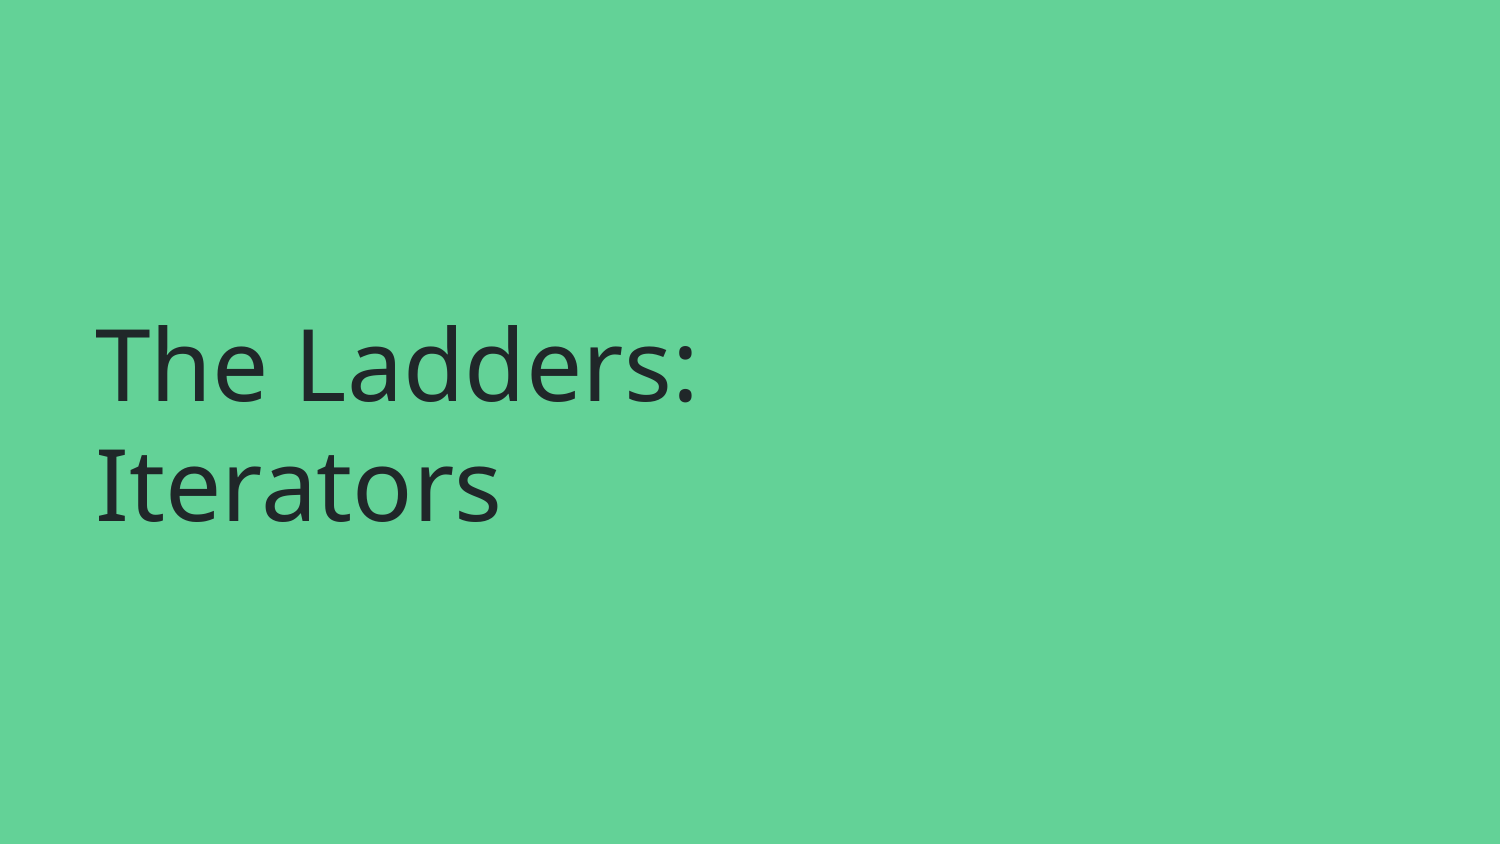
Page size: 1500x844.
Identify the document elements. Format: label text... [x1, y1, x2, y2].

title The Ladders: Iterators [80, 86, 1032, 758]
